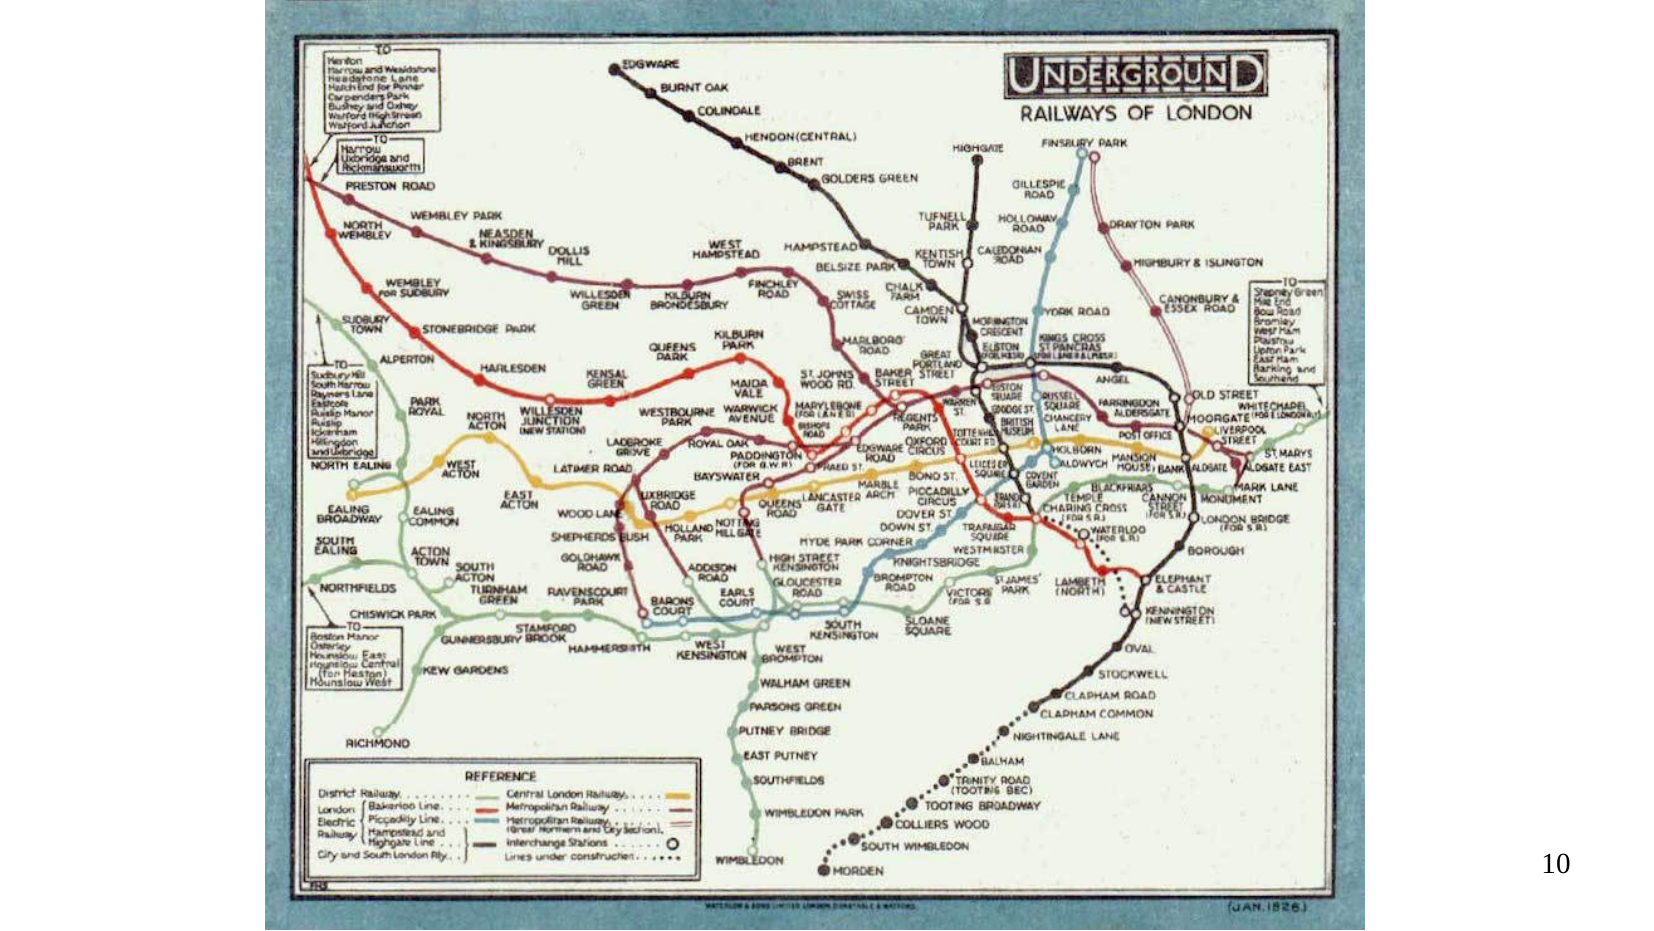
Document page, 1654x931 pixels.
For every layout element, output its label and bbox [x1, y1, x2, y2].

picture [265, 0, 1365, 931]
